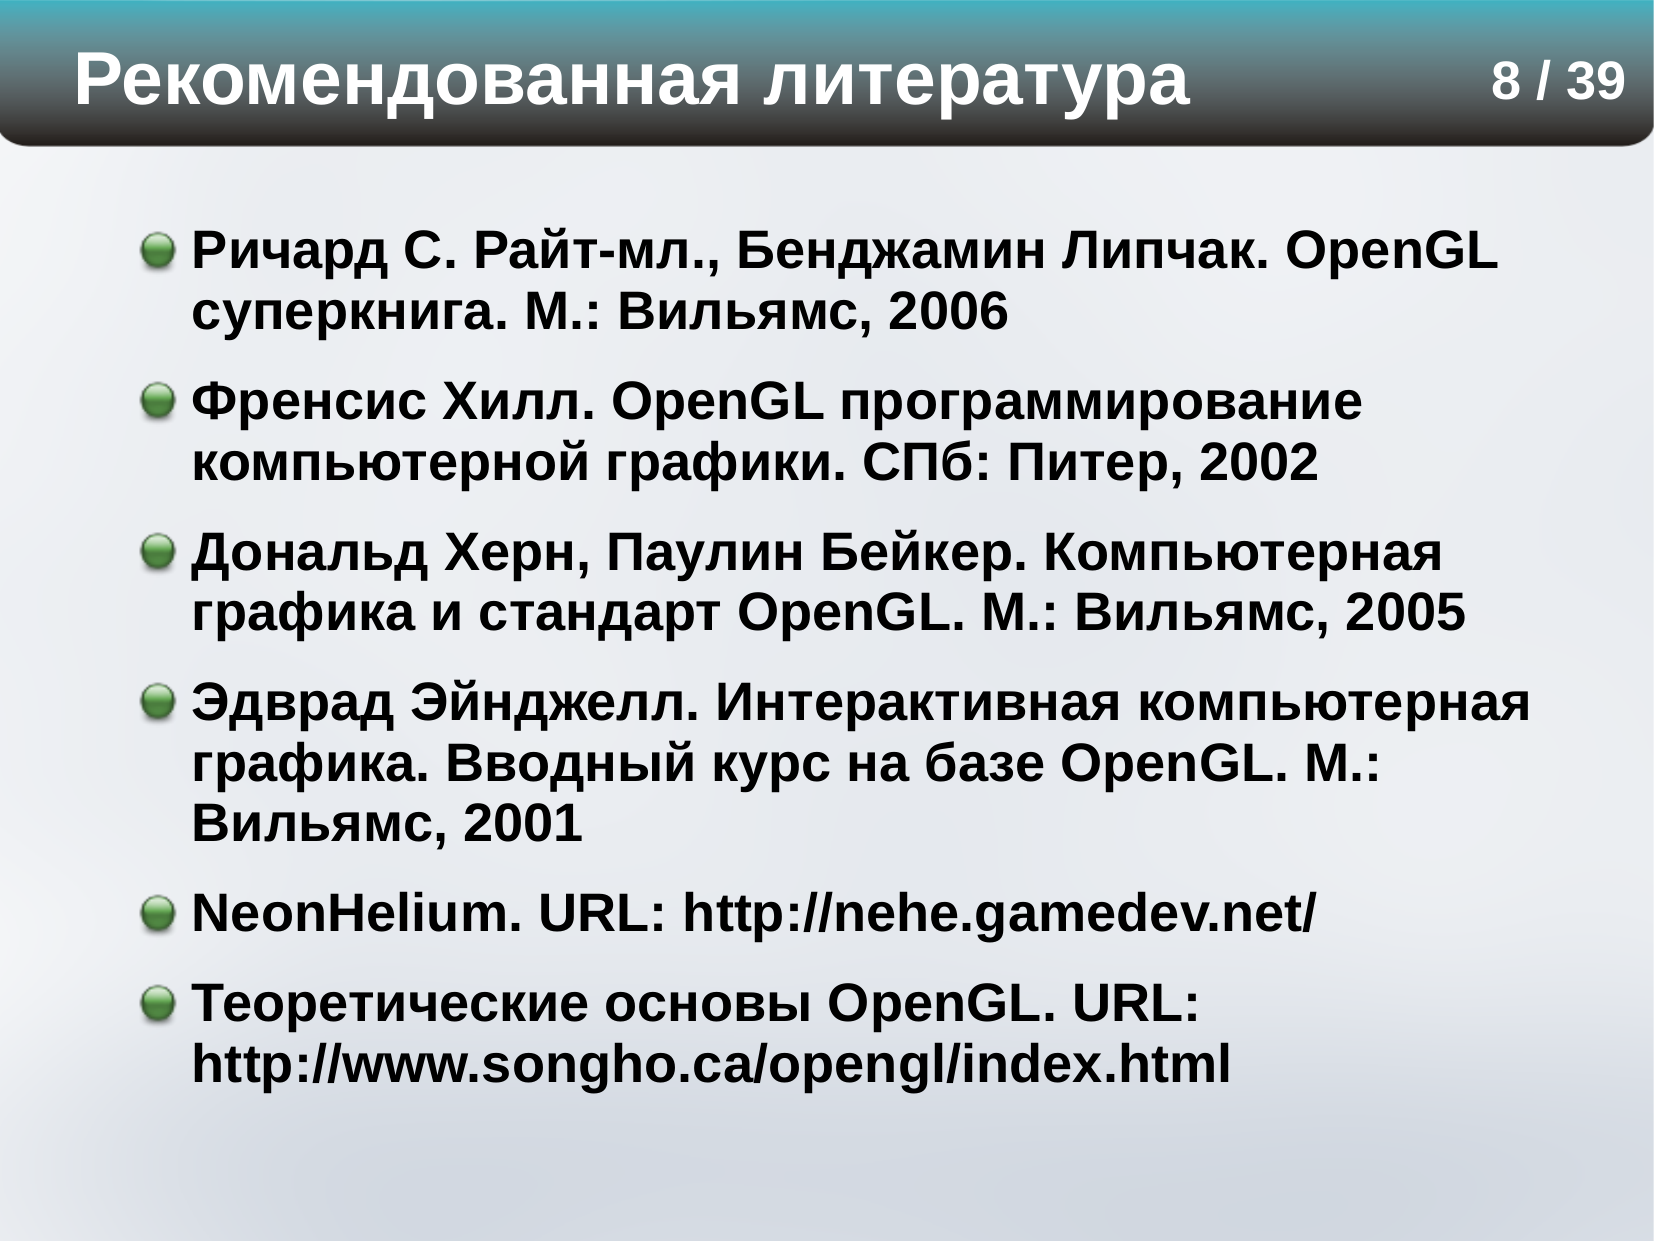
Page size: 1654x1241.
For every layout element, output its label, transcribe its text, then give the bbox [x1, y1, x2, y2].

text_box Ричард С. Райт-мл., Бенджамин Липчак. OpenGL суперкнига. М.: Вильямс, 2006 Френсис Хилл. OpenGL программирование компьютерной графики. СПб: Питер, 2002 Дональд Херн, Паулин Бейкер. Компьютерная графика и стандарт OpenGL. М.: Вильямс, 2005 Эдврад Эйнджелл. Интерактивная компьютерная графика. Вводный курс на базе OpenGL. М.: Вильямс, 2001 NeonHelium. URL: http://nehe.gamedev.net/ Теоретические основы OpenGL. URL: http://www.songho.ca/opengl/index.html [118, 212, 1595, 1102]
text_box Рекомендованная литература [59, 29, 1241, 129]
picture [0, 0, 1654, 1241]
text_box <номер> / 39 [1476, 42, 1654, 179]
